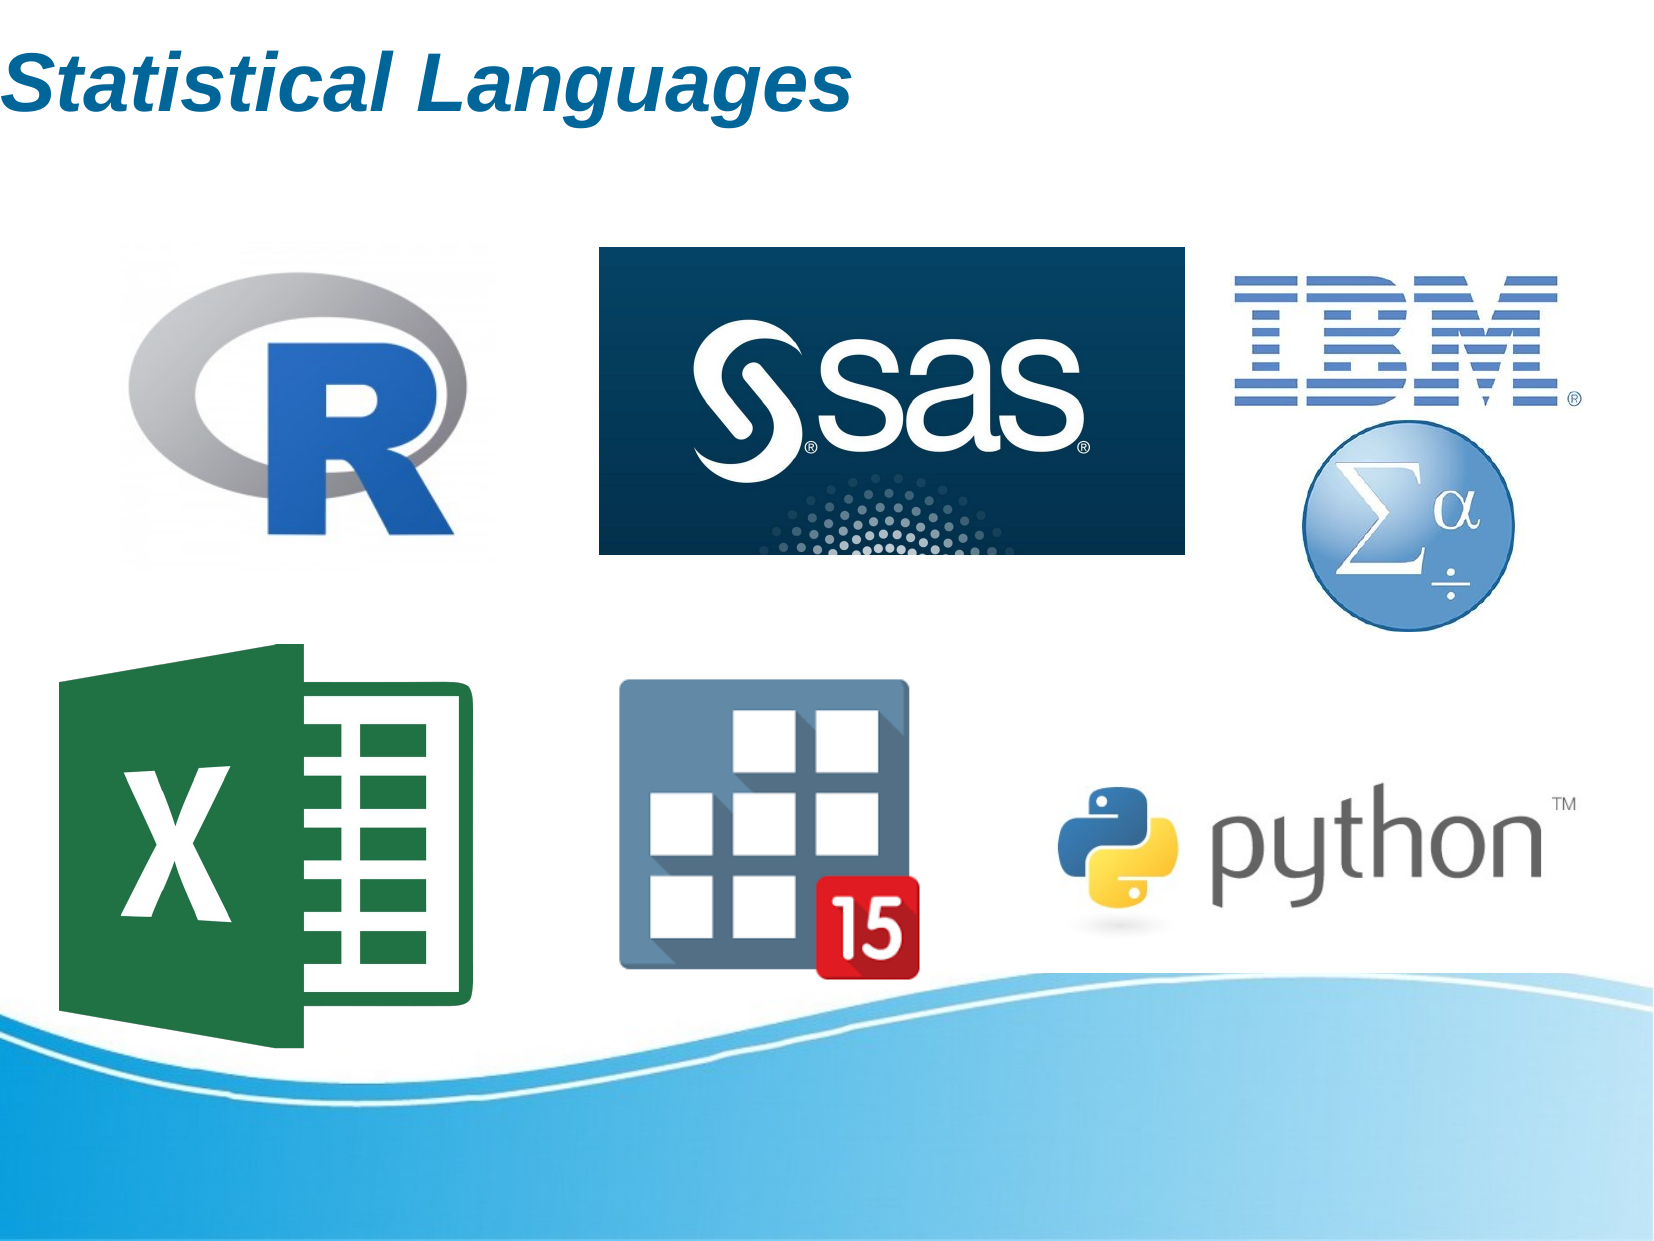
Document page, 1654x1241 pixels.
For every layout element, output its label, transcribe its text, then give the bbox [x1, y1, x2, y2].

picture [0, 644, 1654, 1241]
picture [120, 242, 495, 572]
picture [599, 247, 1185, 300]
picture [1230, 272, 1584, 632]
title Statistical Languages [0, 15, 1291, 150]
picture [599, 309, 1185, 555]
